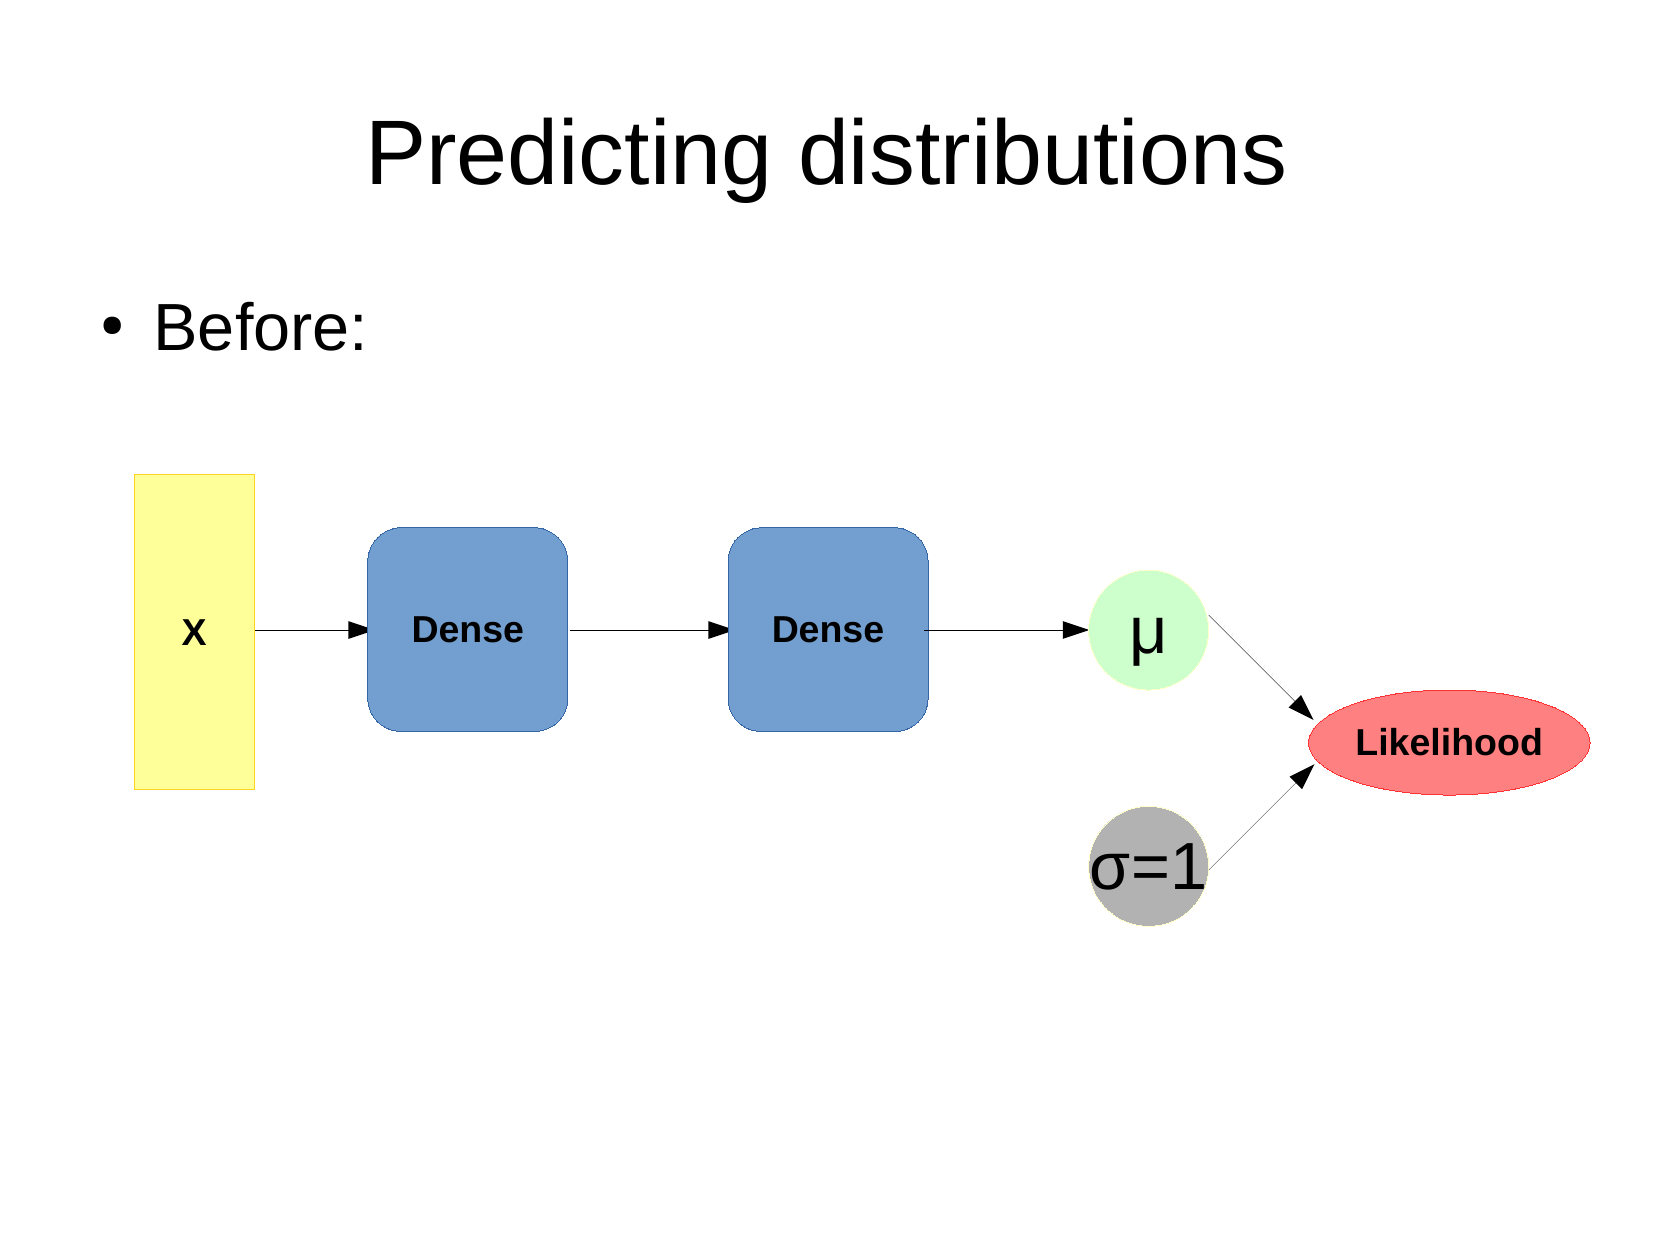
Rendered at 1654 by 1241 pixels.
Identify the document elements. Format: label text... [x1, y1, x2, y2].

text_box Dense [367, 527, 568, 732]
text_box μ [1088, 570, 1209, 691]
text_box Likelihood [1308, 690, 1591, 796]
text_box X [134, 474, 255, 790]
list Before: [82, 290, 1571, 1010]
title Predicting distributions [82, 49, 1571, 257]
text_box σ=1 [1088, 806, 1209, 927]
text_box Dense [728, 527, 929, 732]
